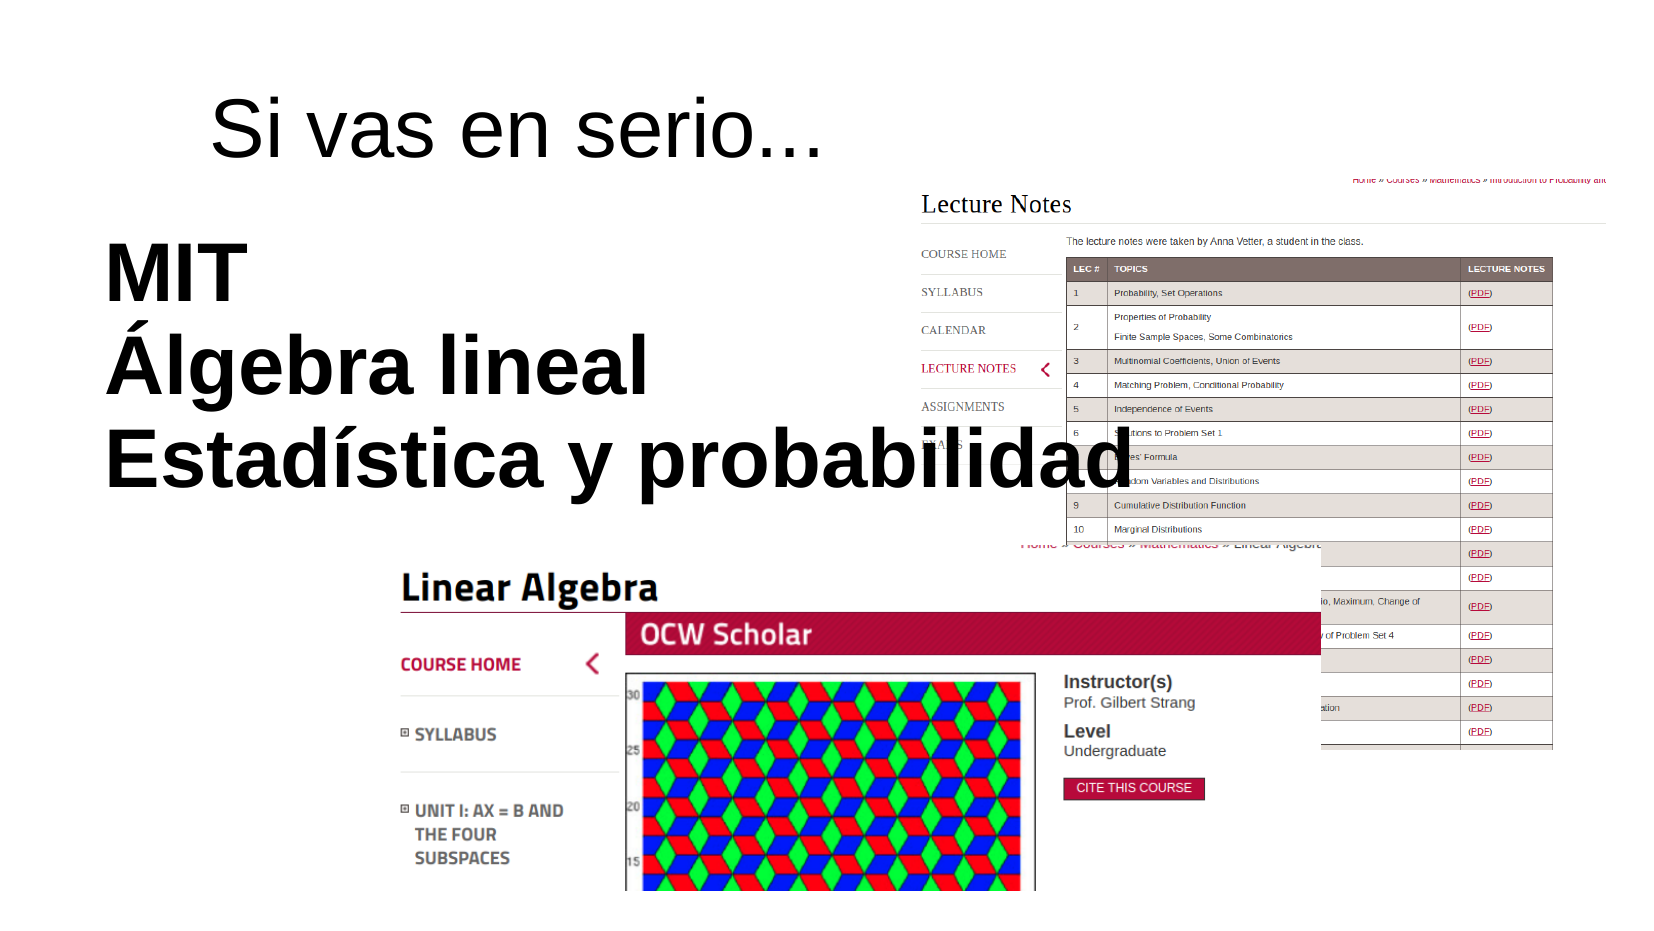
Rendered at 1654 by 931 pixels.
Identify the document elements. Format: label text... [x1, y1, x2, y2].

text_box MIT Álgebra lineal Estadística y probabilidad [90, 219, 1291, 547]
picture [375, 179, 1606, 891]
text_box Si vas en serio... [195, 75, 1246, 219]
